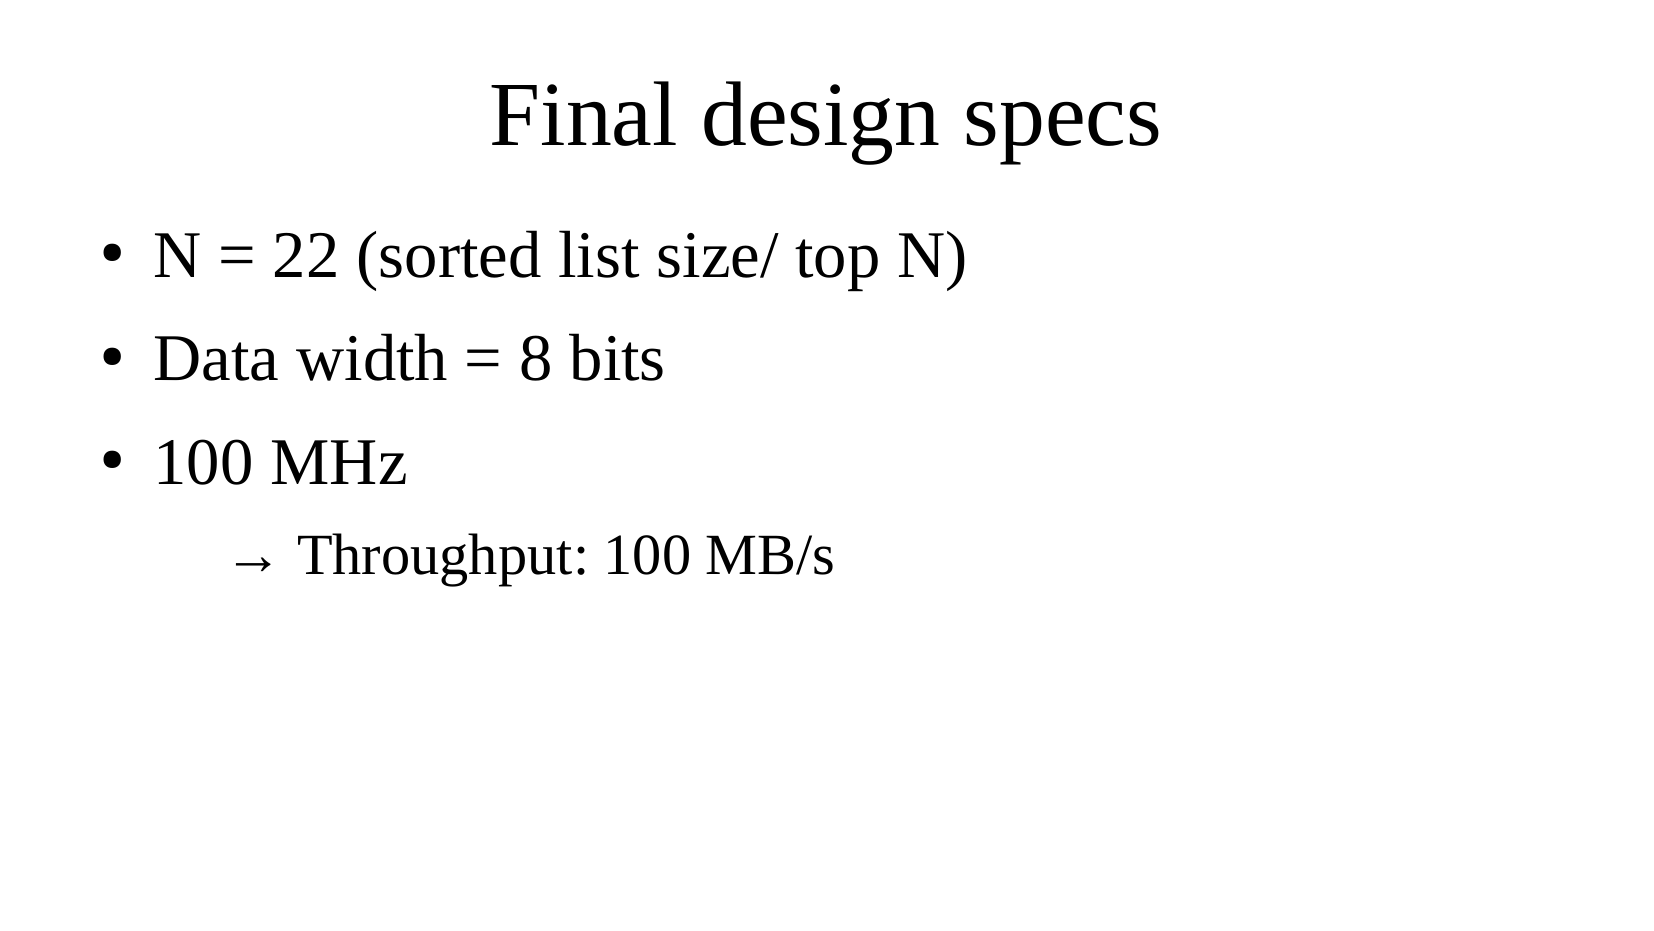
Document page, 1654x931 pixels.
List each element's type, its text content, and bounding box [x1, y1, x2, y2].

list N = 22 (sorted list size/ top N) Data width = 8 bits 100 MHz → Throughput: 100 MB/s [82, 217, 1571, 758]
title Final design specs [82, 37, 1571, 193]
